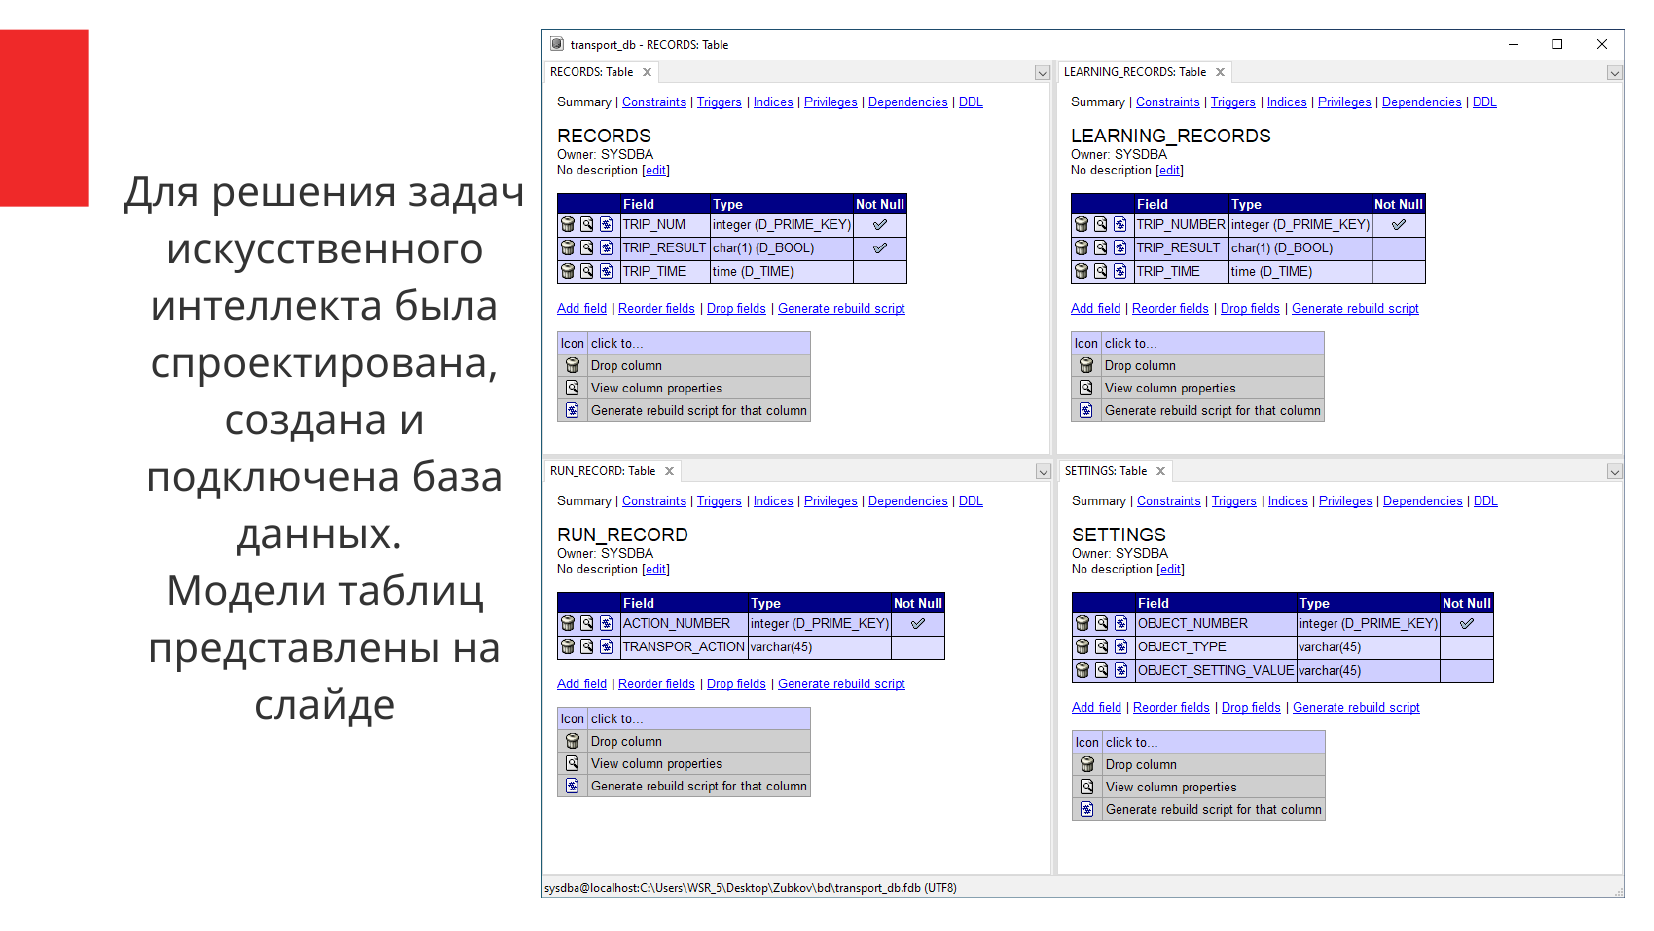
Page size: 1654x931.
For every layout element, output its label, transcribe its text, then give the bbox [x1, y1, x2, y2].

title Для решения задач искусственного интеллекта была спроектирована, создана и подключена база данных. Модели таблиц представлены на слайде [118, 155, 532, 739]
picture [541, 29, 1625, 898]
